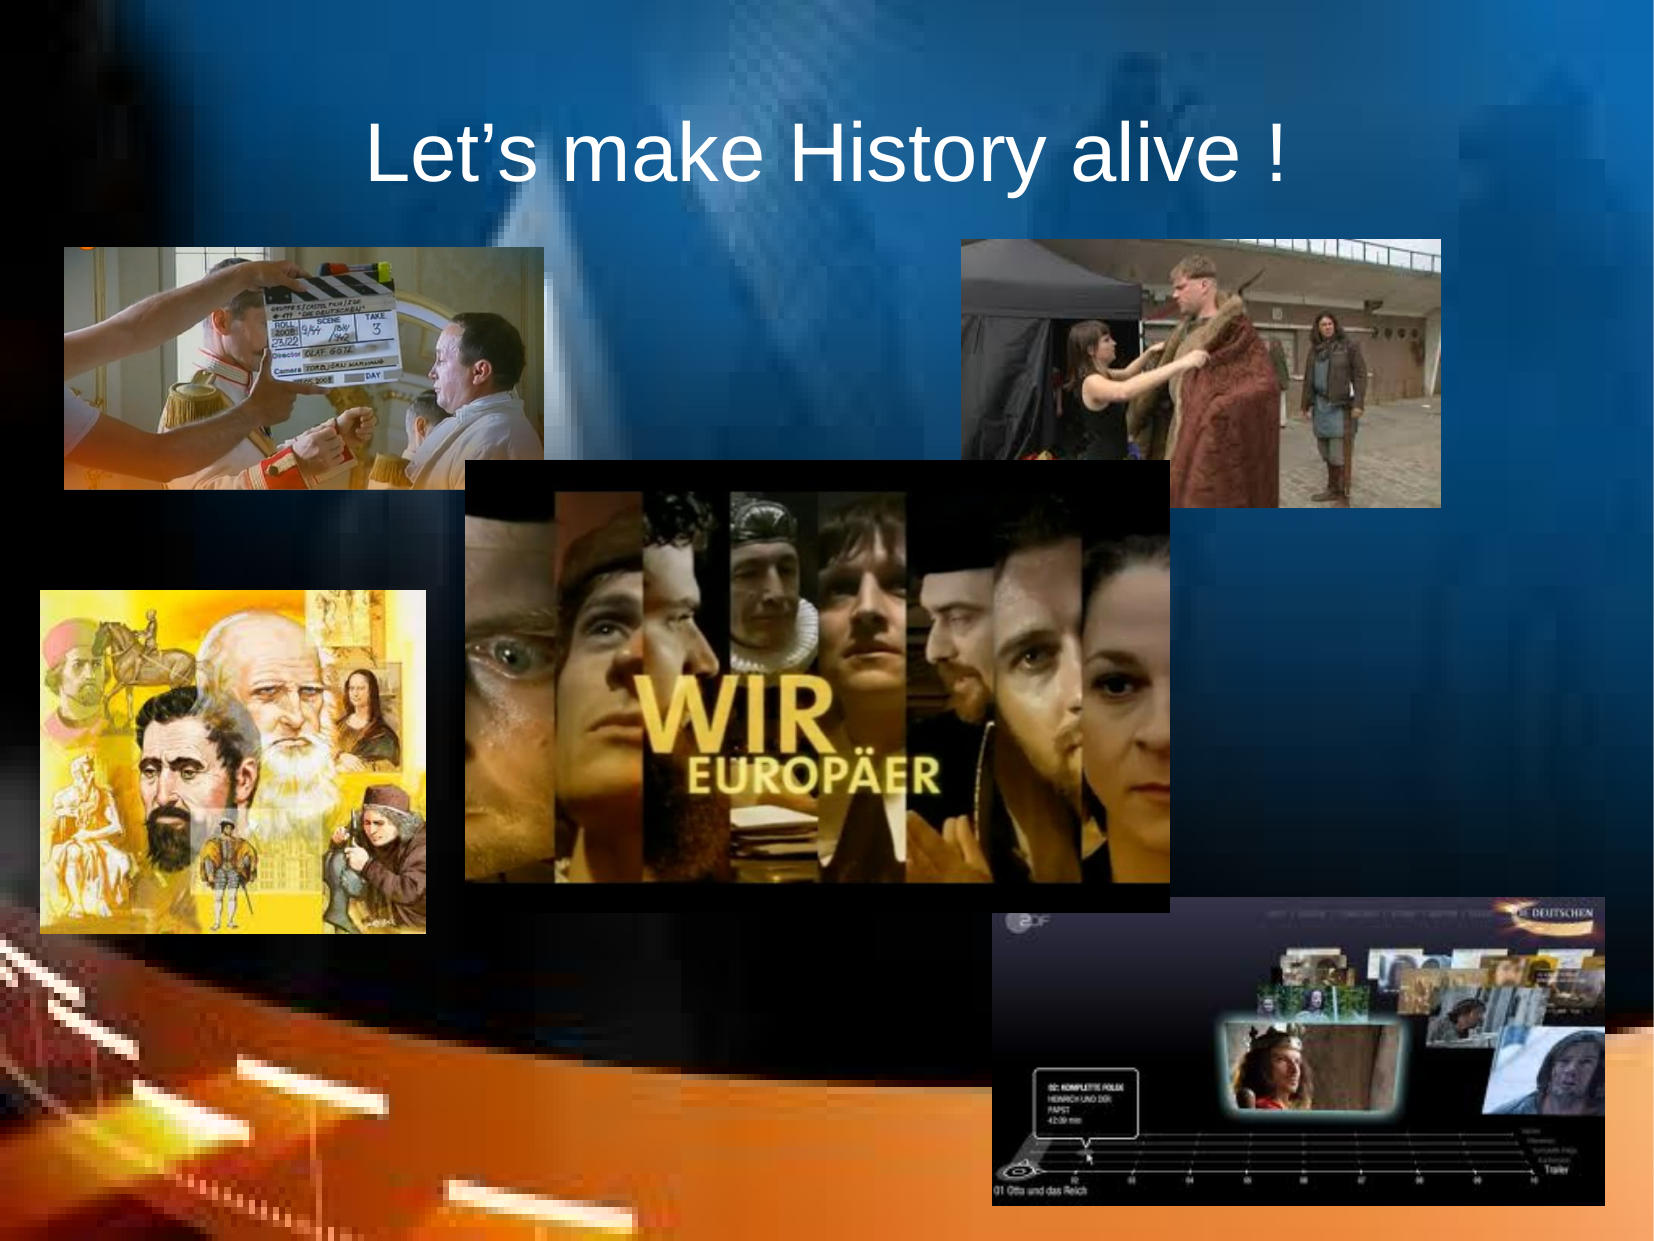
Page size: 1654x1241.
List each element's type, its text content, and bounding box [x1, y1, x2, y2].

title Let’s make History alive ! [82, 49, 1571, 257]
picture [0, 0, 1654, 1241]
